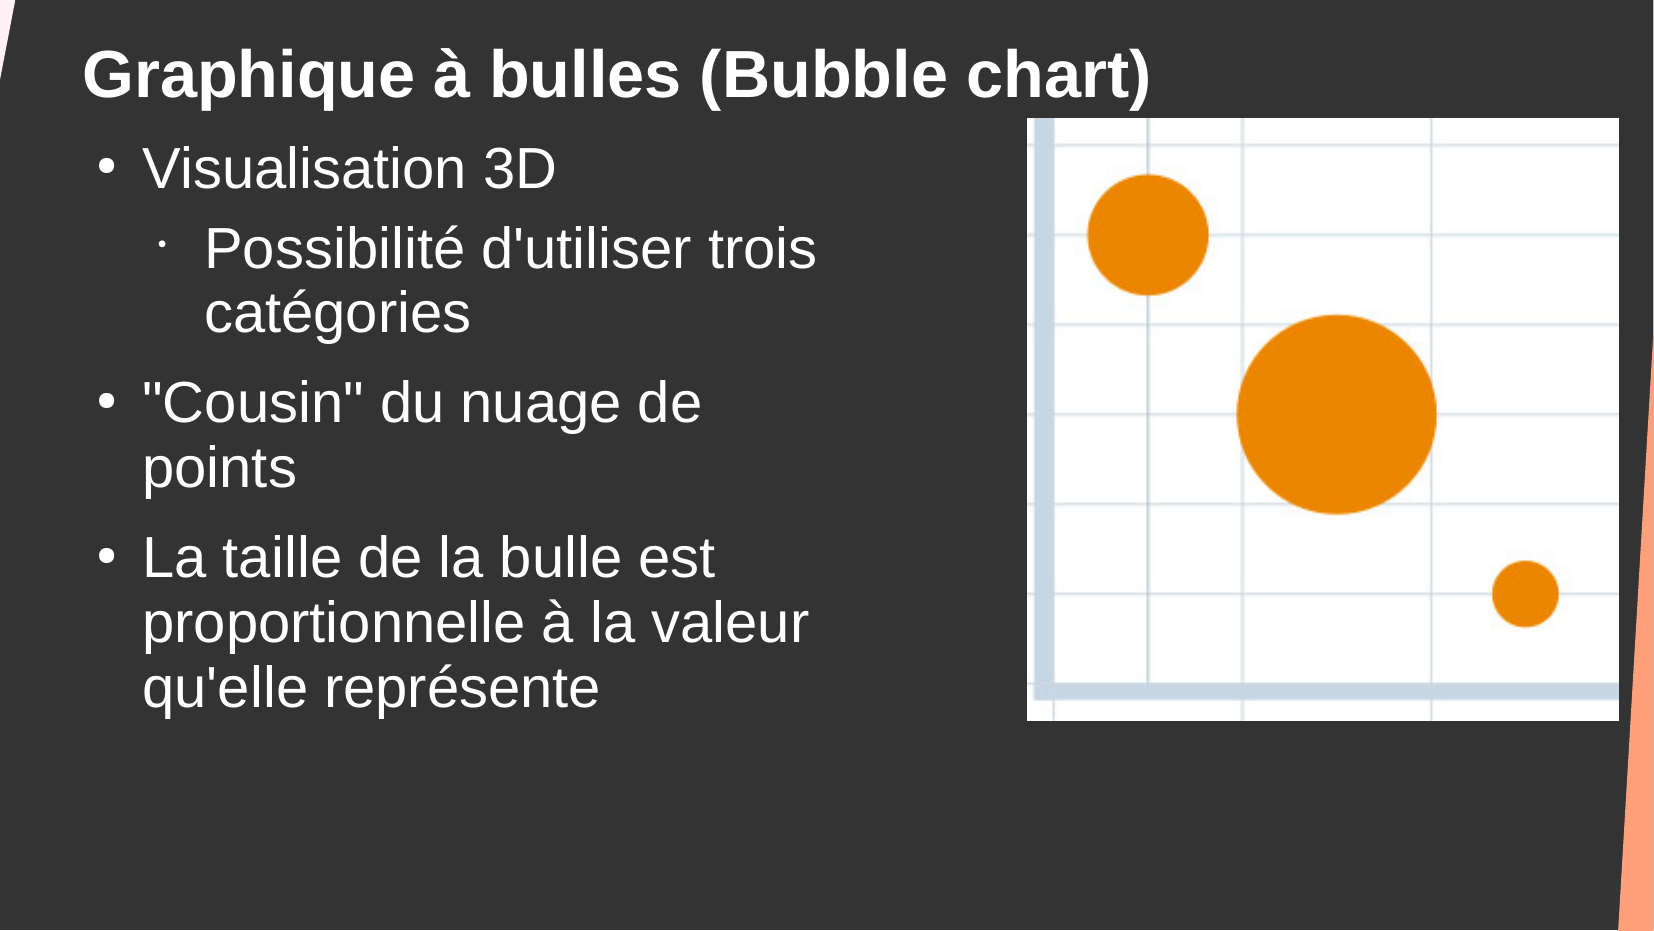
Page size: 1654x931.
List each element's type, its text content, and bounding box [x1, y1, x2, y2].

title Graphique à bulles (Bubble chart) [82, 37, 1571, 115]
list Visualisation 3D Possibilité d'utiliser trois catégories "Cousin" du nuage de points La taille de la bulle est proportionnelle à la valeur qu'elle représente [80, 135, 863, 721]
text_box [1618, 321, 1654, 931]
text_box [0, 0, 16, 80]
picture [1027, 118, 1619, 721]
